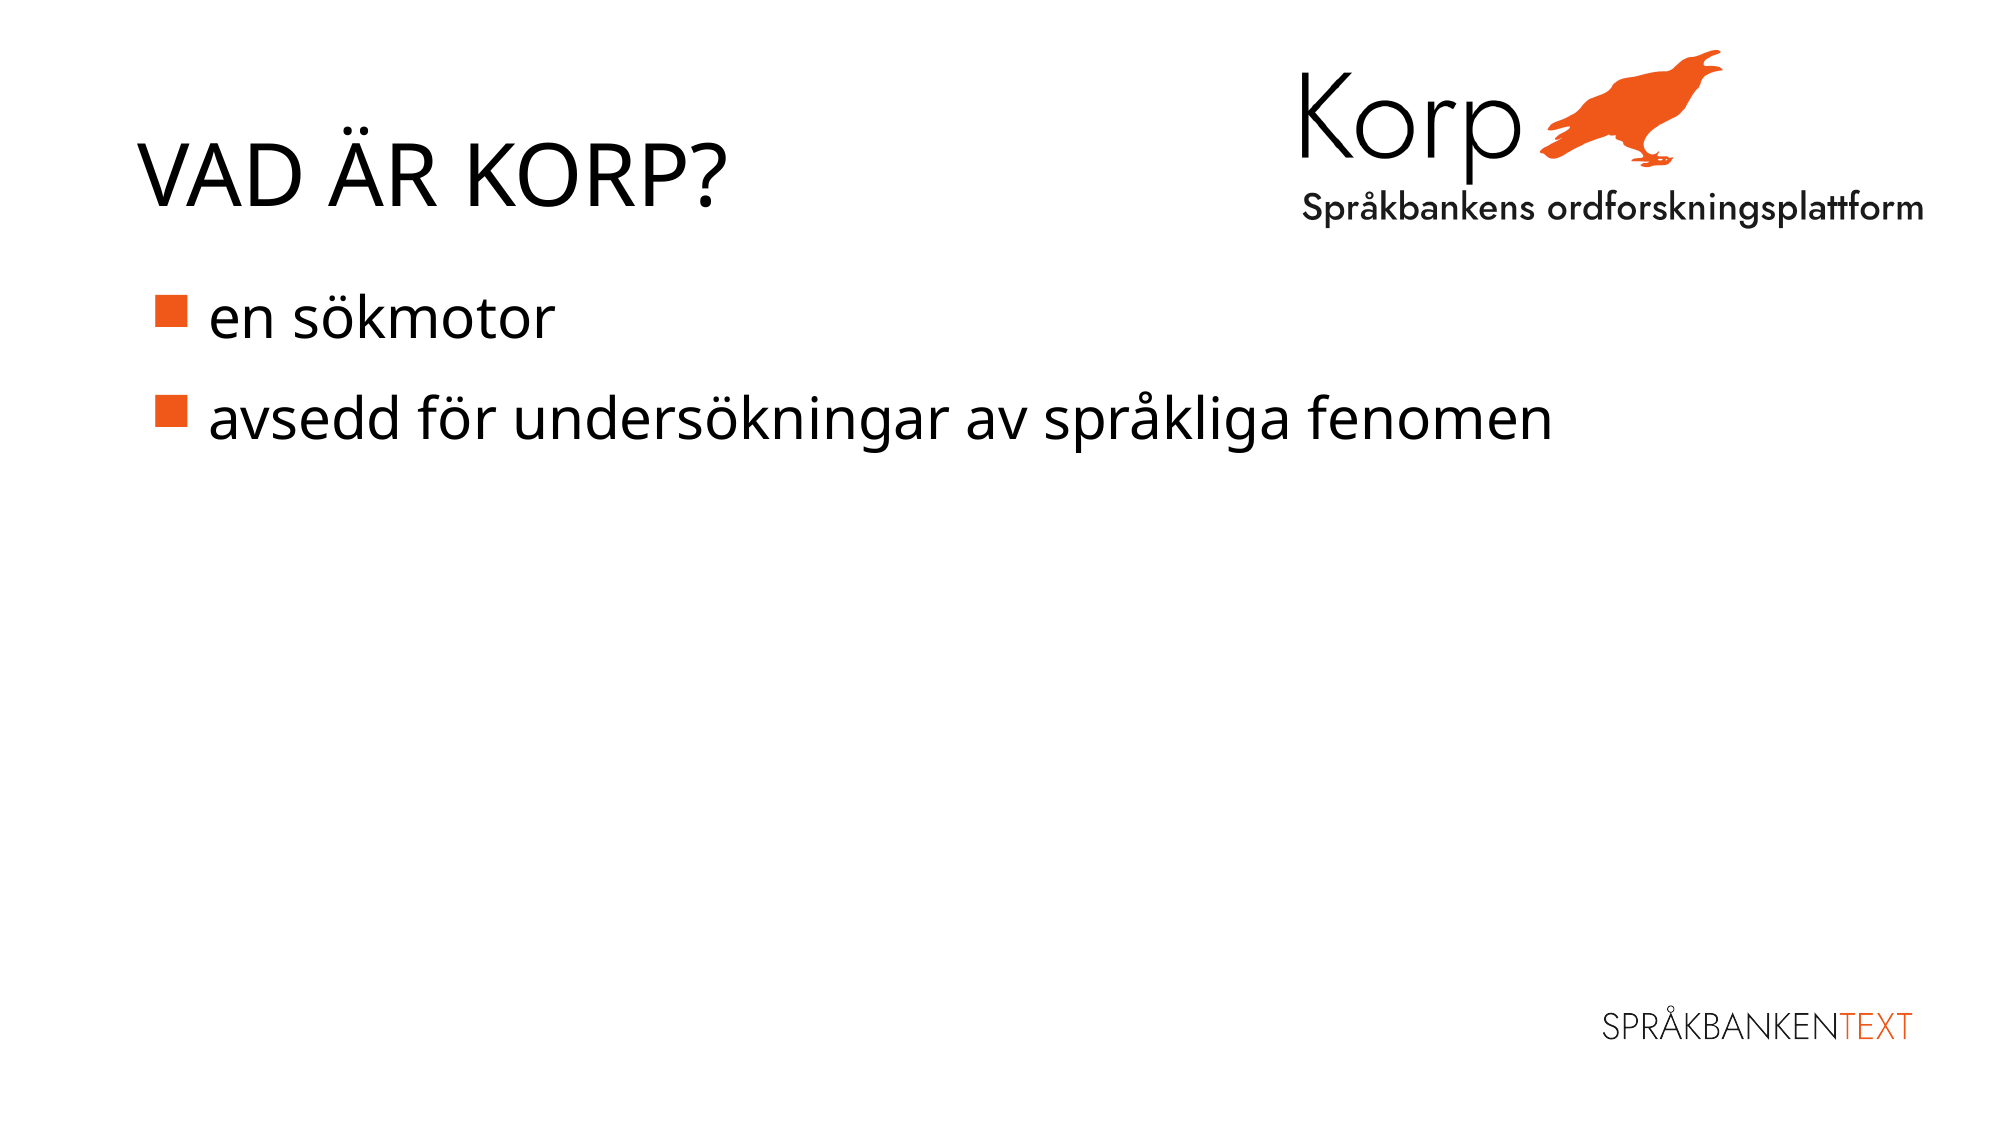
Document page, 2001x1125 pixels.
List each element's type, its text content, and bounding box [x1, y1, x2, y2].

list en sökmotor avsedd för undersökningar av språkliga fenomen [137, 281, 1861, 904]
title Vad är Korp? [137, 109, 1291, 236]
picture [1600, 998, 1959, 1125]
picture [1291, 29, 1938, 241]
